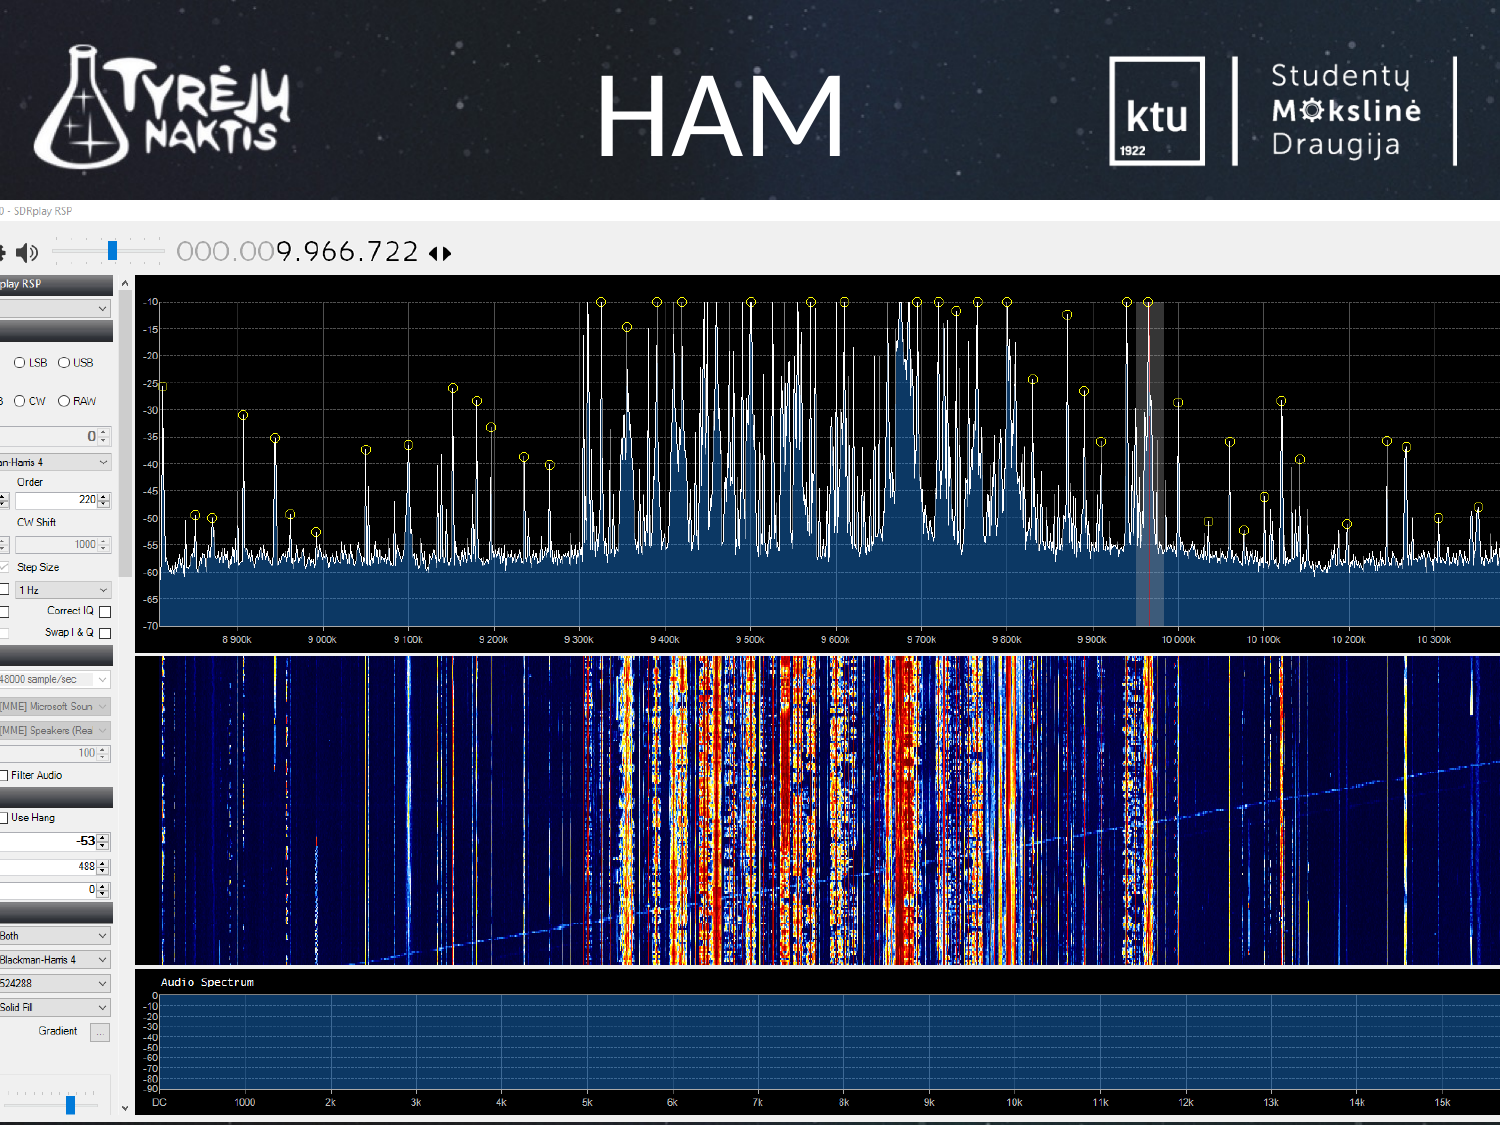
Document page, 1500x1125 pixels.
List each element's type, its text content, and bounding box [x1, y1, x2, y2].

text_box HAM [578, 23, 884, 189]
picture [0, 0, 1500, 1125]
